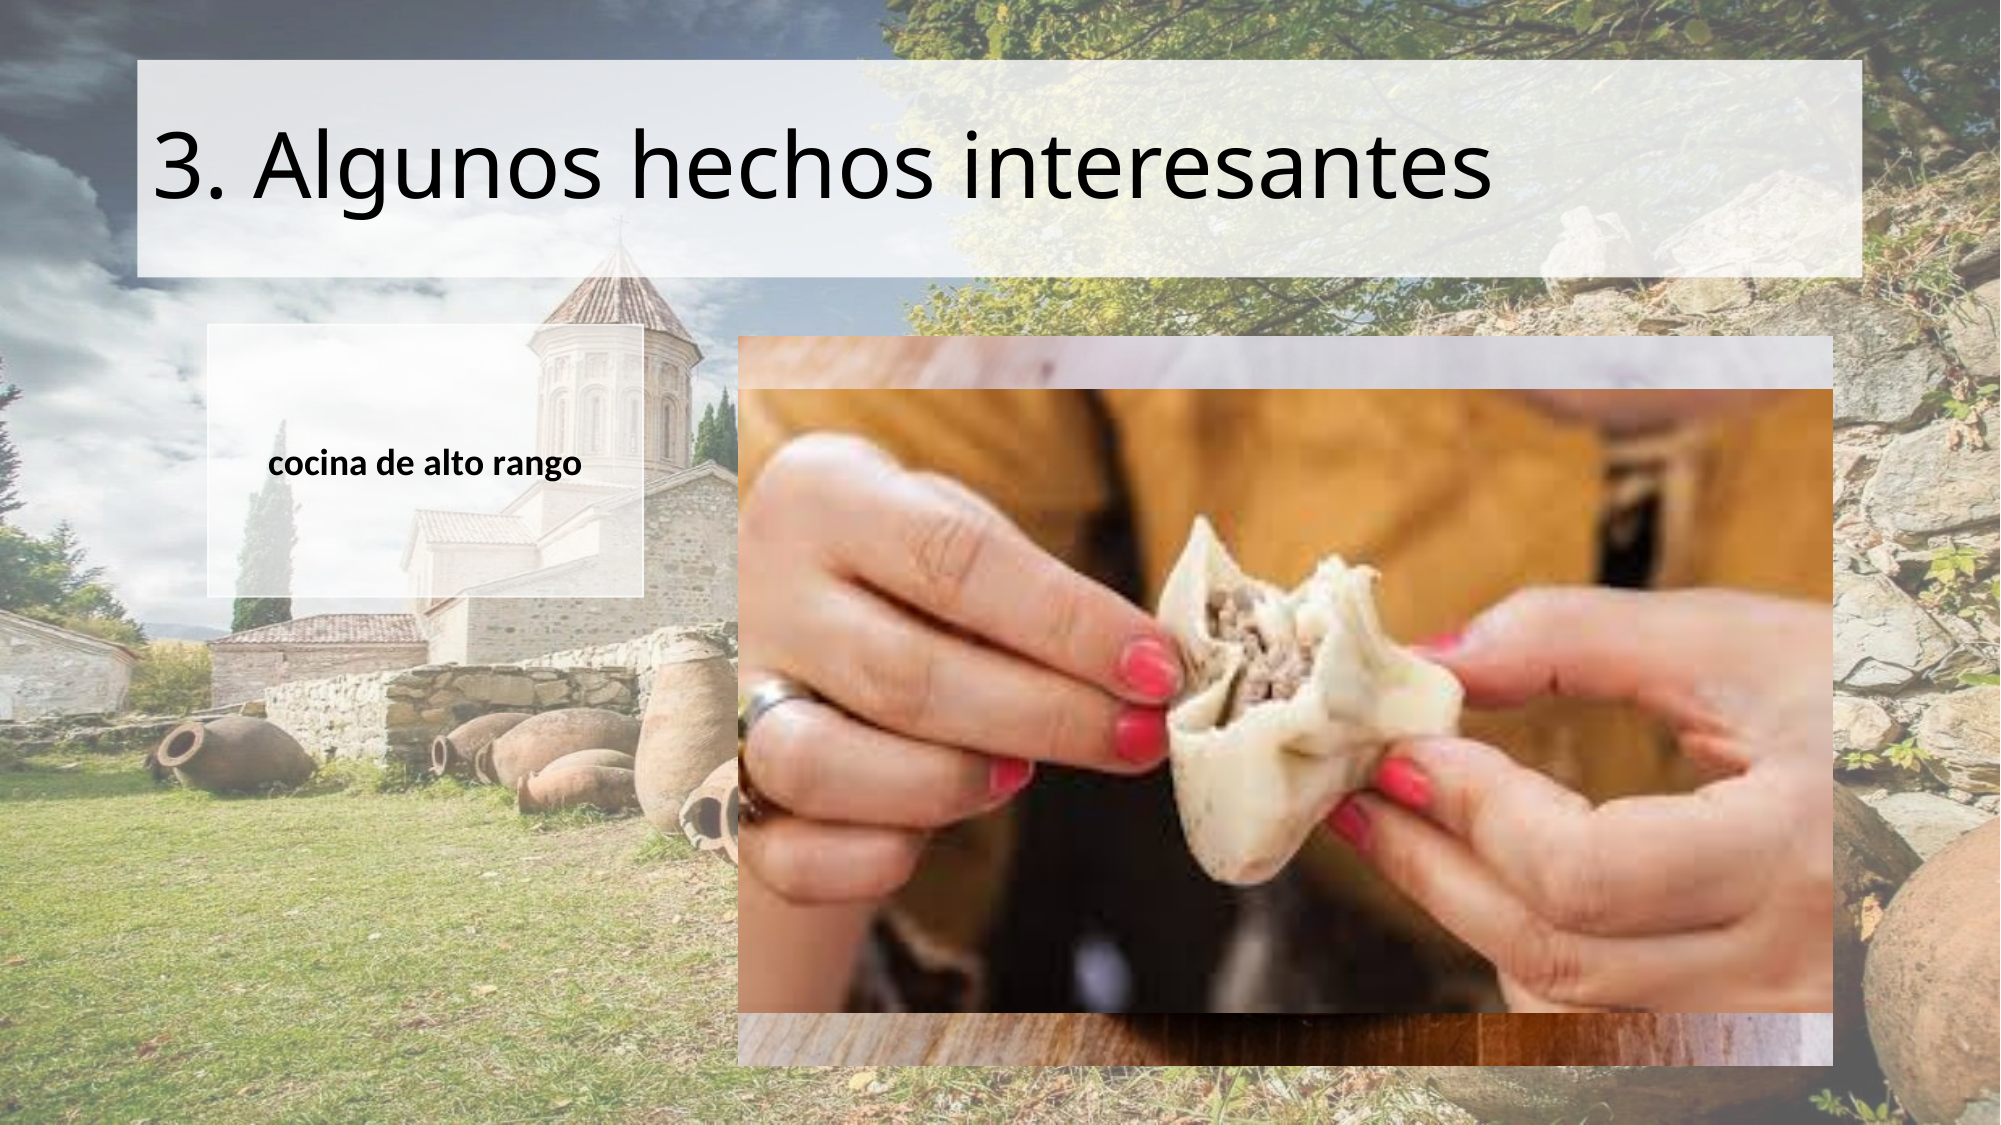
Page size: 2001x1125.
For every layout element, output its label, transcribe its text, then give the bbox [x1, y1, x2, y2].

text_box cocina de alto rango [208, 324, 644, 597]
picture [738, 336, 1833, 1066]
title 3. Algunos hechos interesantes [137, 59, 1863, 278]
